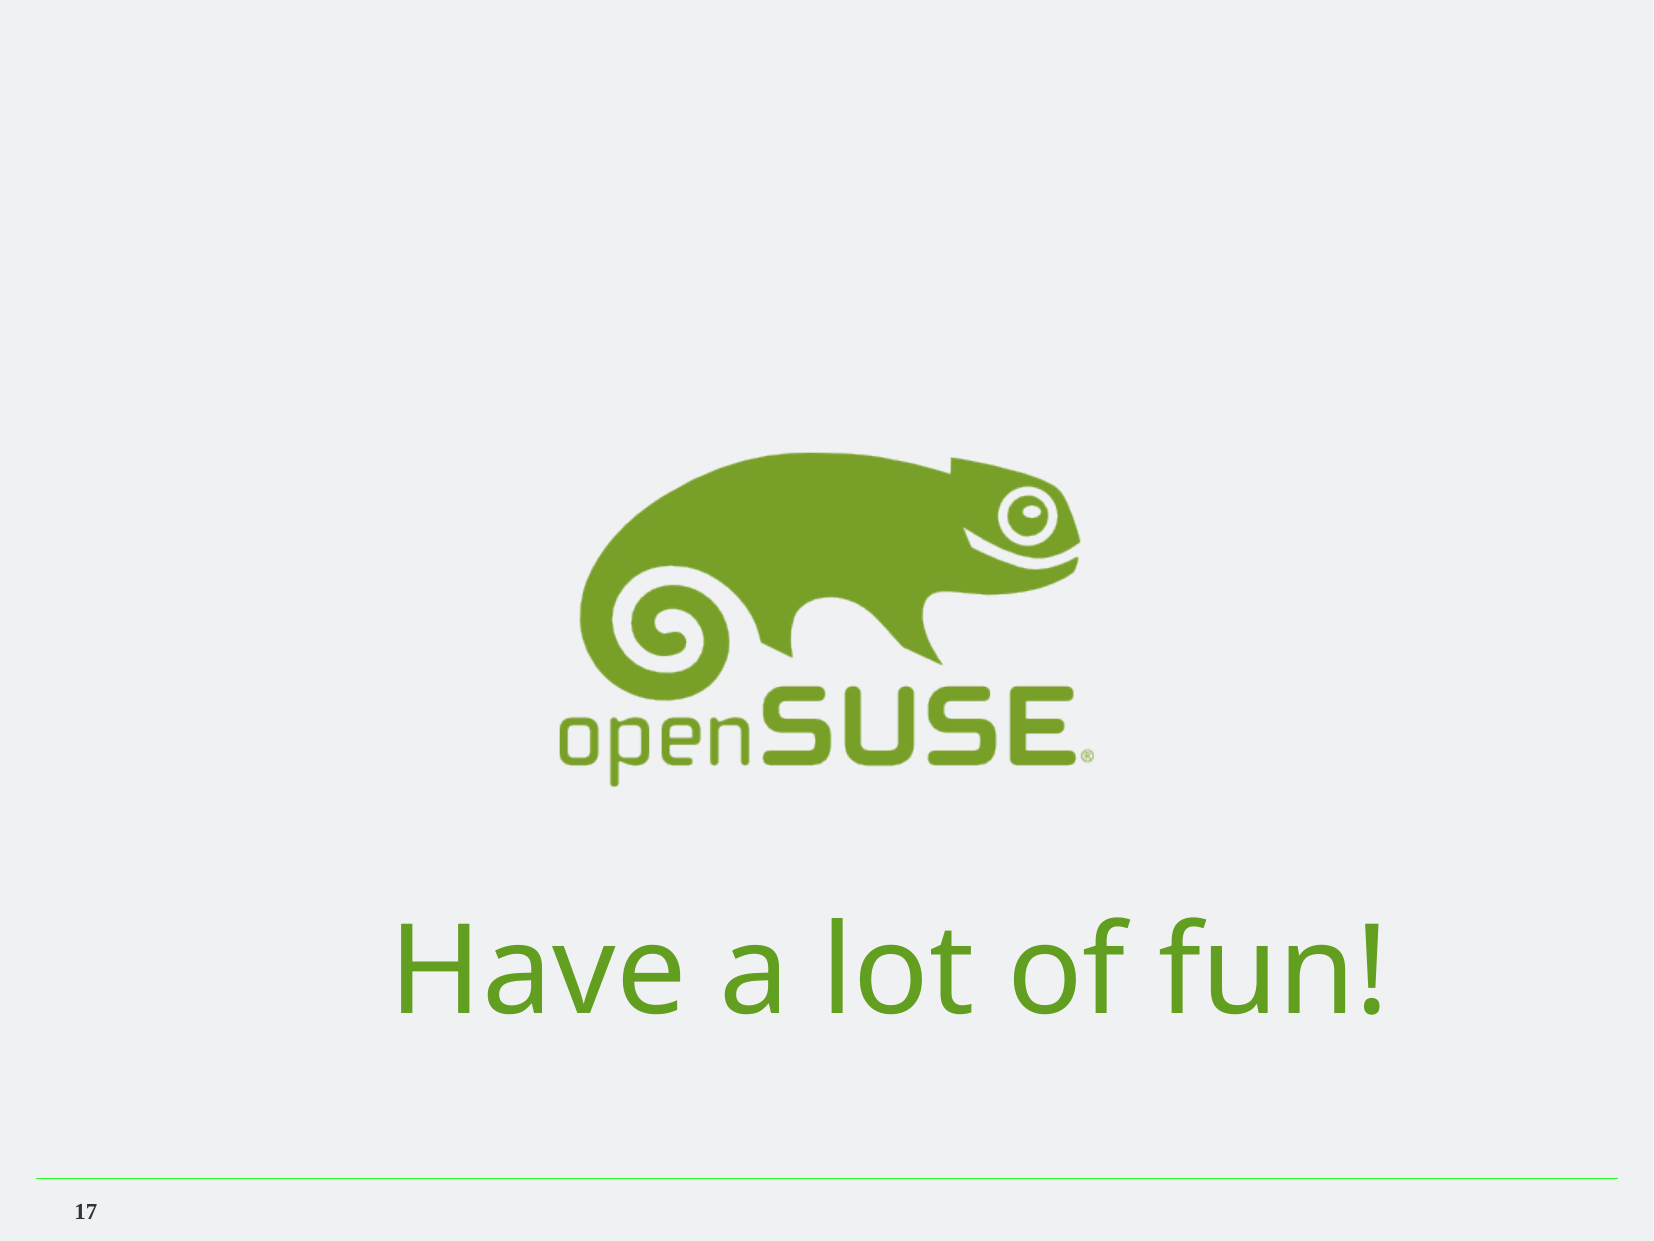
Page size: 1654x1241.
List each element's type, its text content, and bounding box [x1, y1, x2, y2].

text_box Have a lot of fun! [374, 872, 1495, 1033]
picture [0, 0, 1654, 1241]
